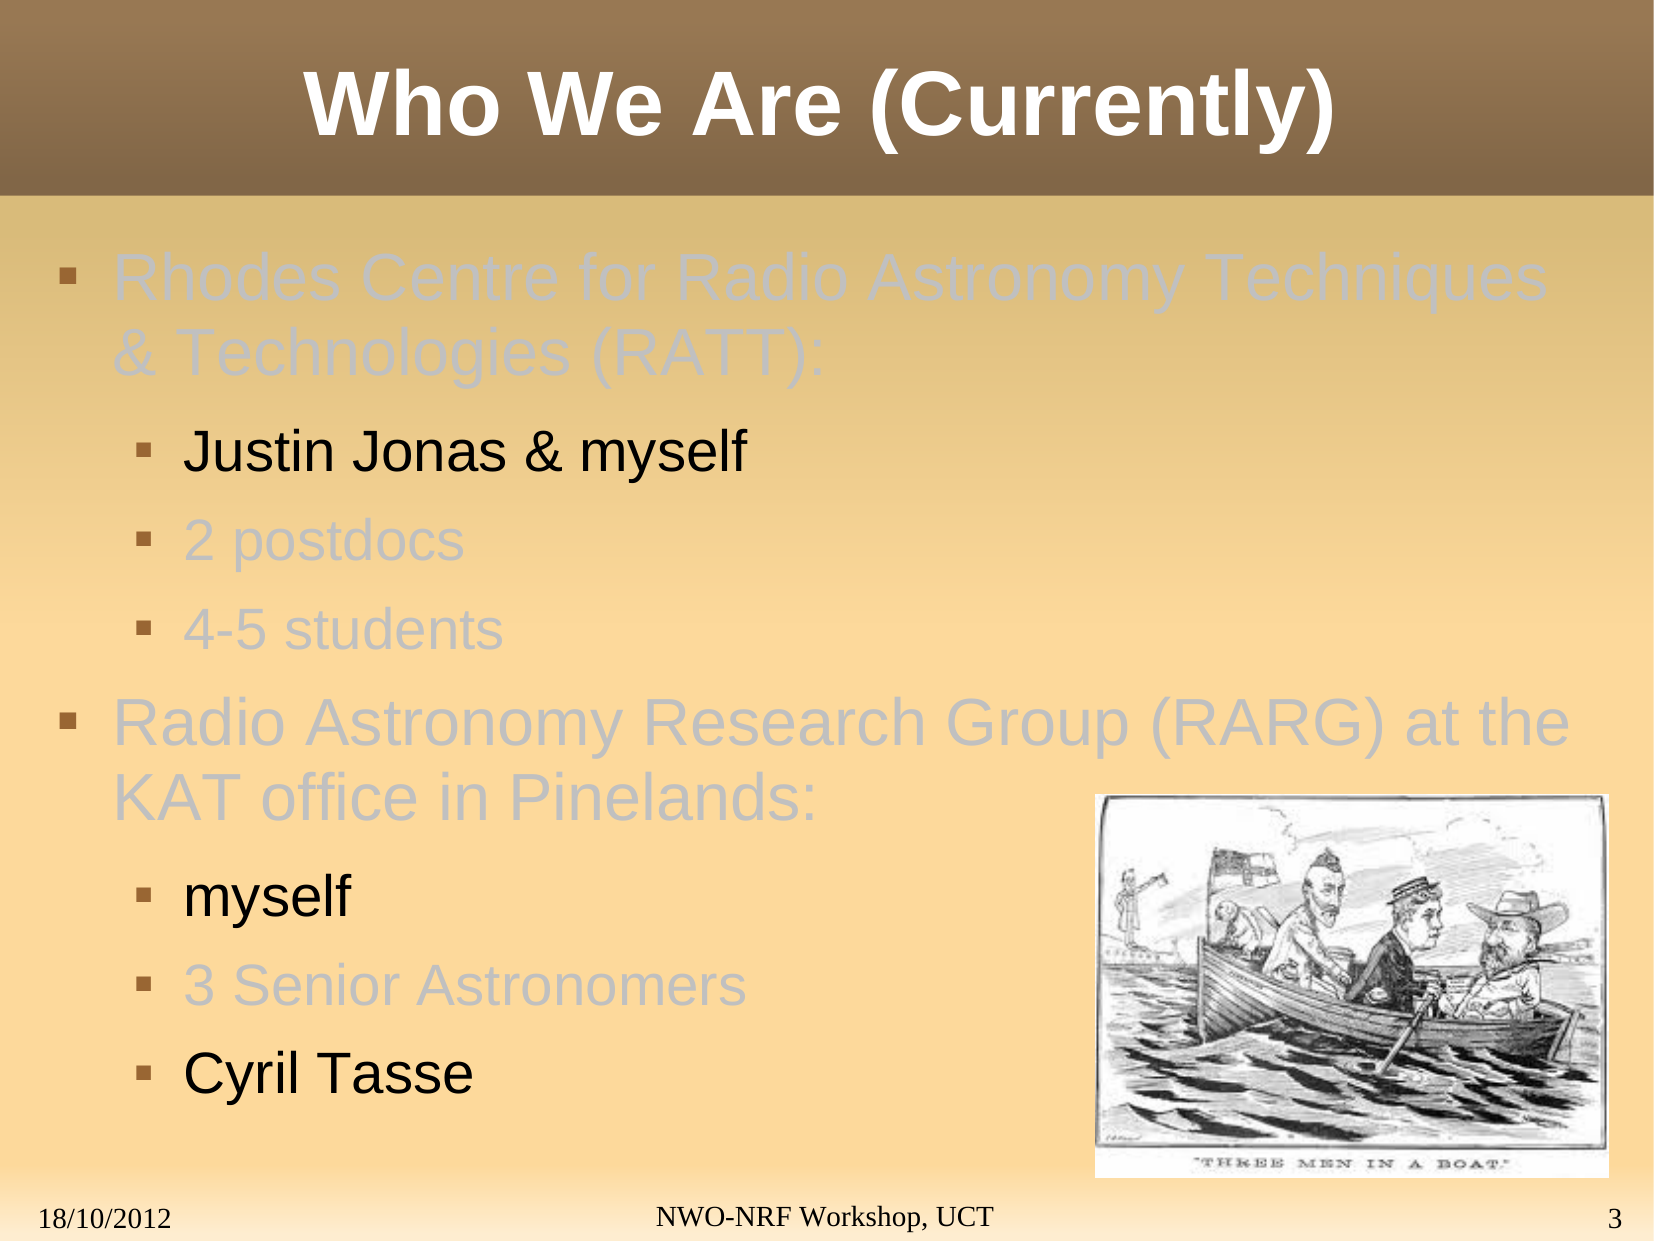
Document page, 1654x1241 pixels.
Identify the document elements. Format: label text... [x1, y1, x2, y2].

picture [0, 0, 1654, 1241]
title Who We Are (Currently) [76, 0, 1565, 208]
list Rhodes Centre for Radio Astronomy Techniques & Technologies (RATT): Justin Jonas & myself 2 postdocs 4-5 students Radio Astronomy Research Group (RARG) at the KAT office in Pinelands: myself 3 Senior Astronomers Cyril Tasse [41, 240, 1576, 1196]
